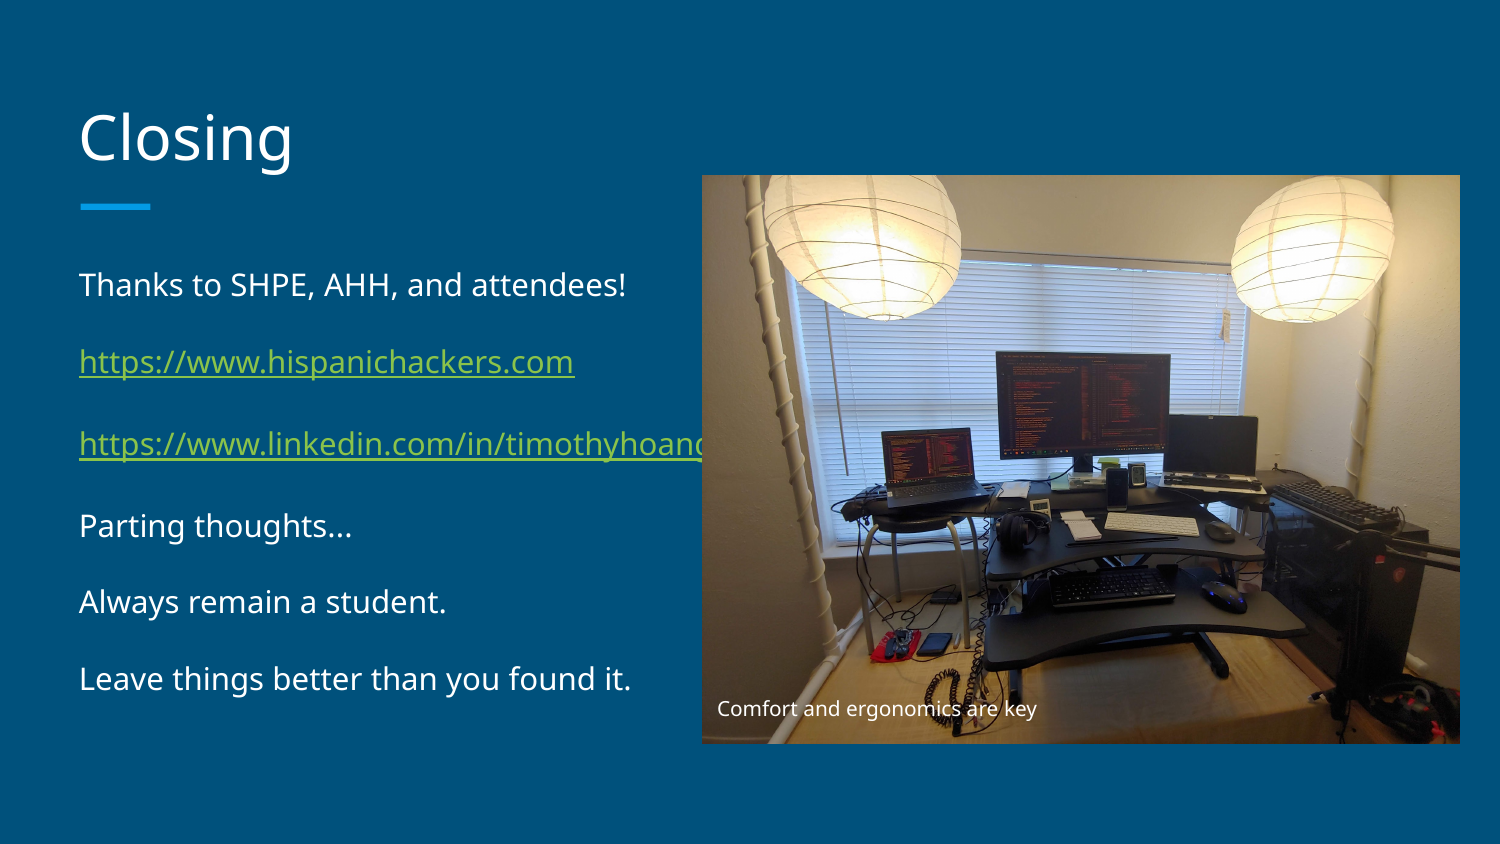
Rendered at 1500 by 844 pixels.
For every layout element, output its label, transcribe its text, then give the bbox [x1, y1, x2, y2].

title Closing [63, 75, 1437, 188]
text_box Comfort and ergonomics are key [702, 680, 1100, 744]
list Thanks to SHPE, AHH, and attendees! https://www.hispanichackers.com https://www.linkedin.com/in/timothyhoang Parting thoughts... Always remain a student. Leave things better than you found it. [63, 244, 1437, 750]
picture [702, 176, 1459, 743]
